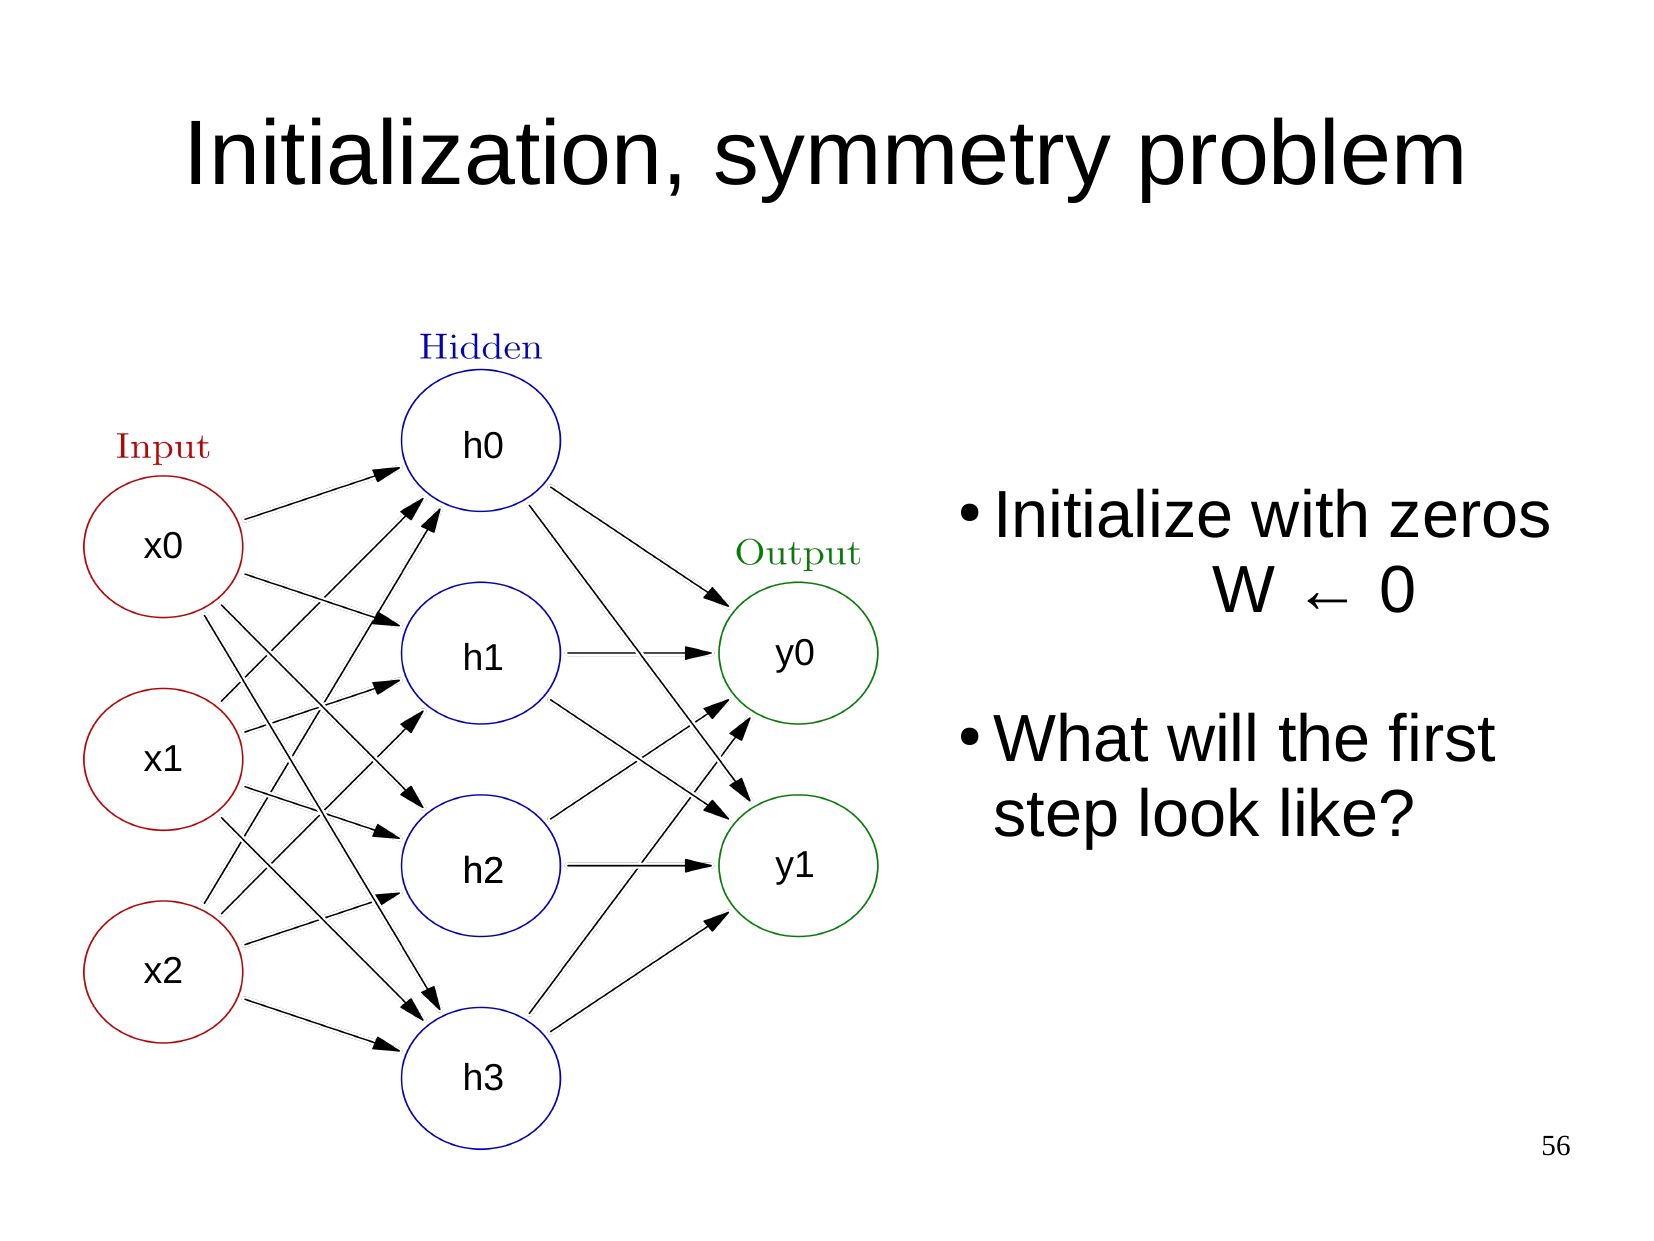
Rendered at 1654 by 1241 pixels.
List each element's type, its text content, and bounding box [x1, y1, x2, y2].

text_box x2 [128, 942, 199, 1000]
text_box x0 [128, 517, 198, 575]
title Initialization, symmetry problem [82, 49, 1571, 257]
text_box x1 [128, 729, 199, 787]
text_box y1 [760, 836, 830, 894]
text_box Initialize with zeros W ← 0 What will the first step look like? [943, 469, 1651, 859]
text_box h3 [447, 1048, 520, 1106]
text_box h1 [447, 629, 519, 687]
text_box h0 [447, 416, 519, 474]
picture [83, 329, 881, 1186]
text_box y0 [760, 623, 830, 681]
text_box h2 [447, 842, 520, 899]
